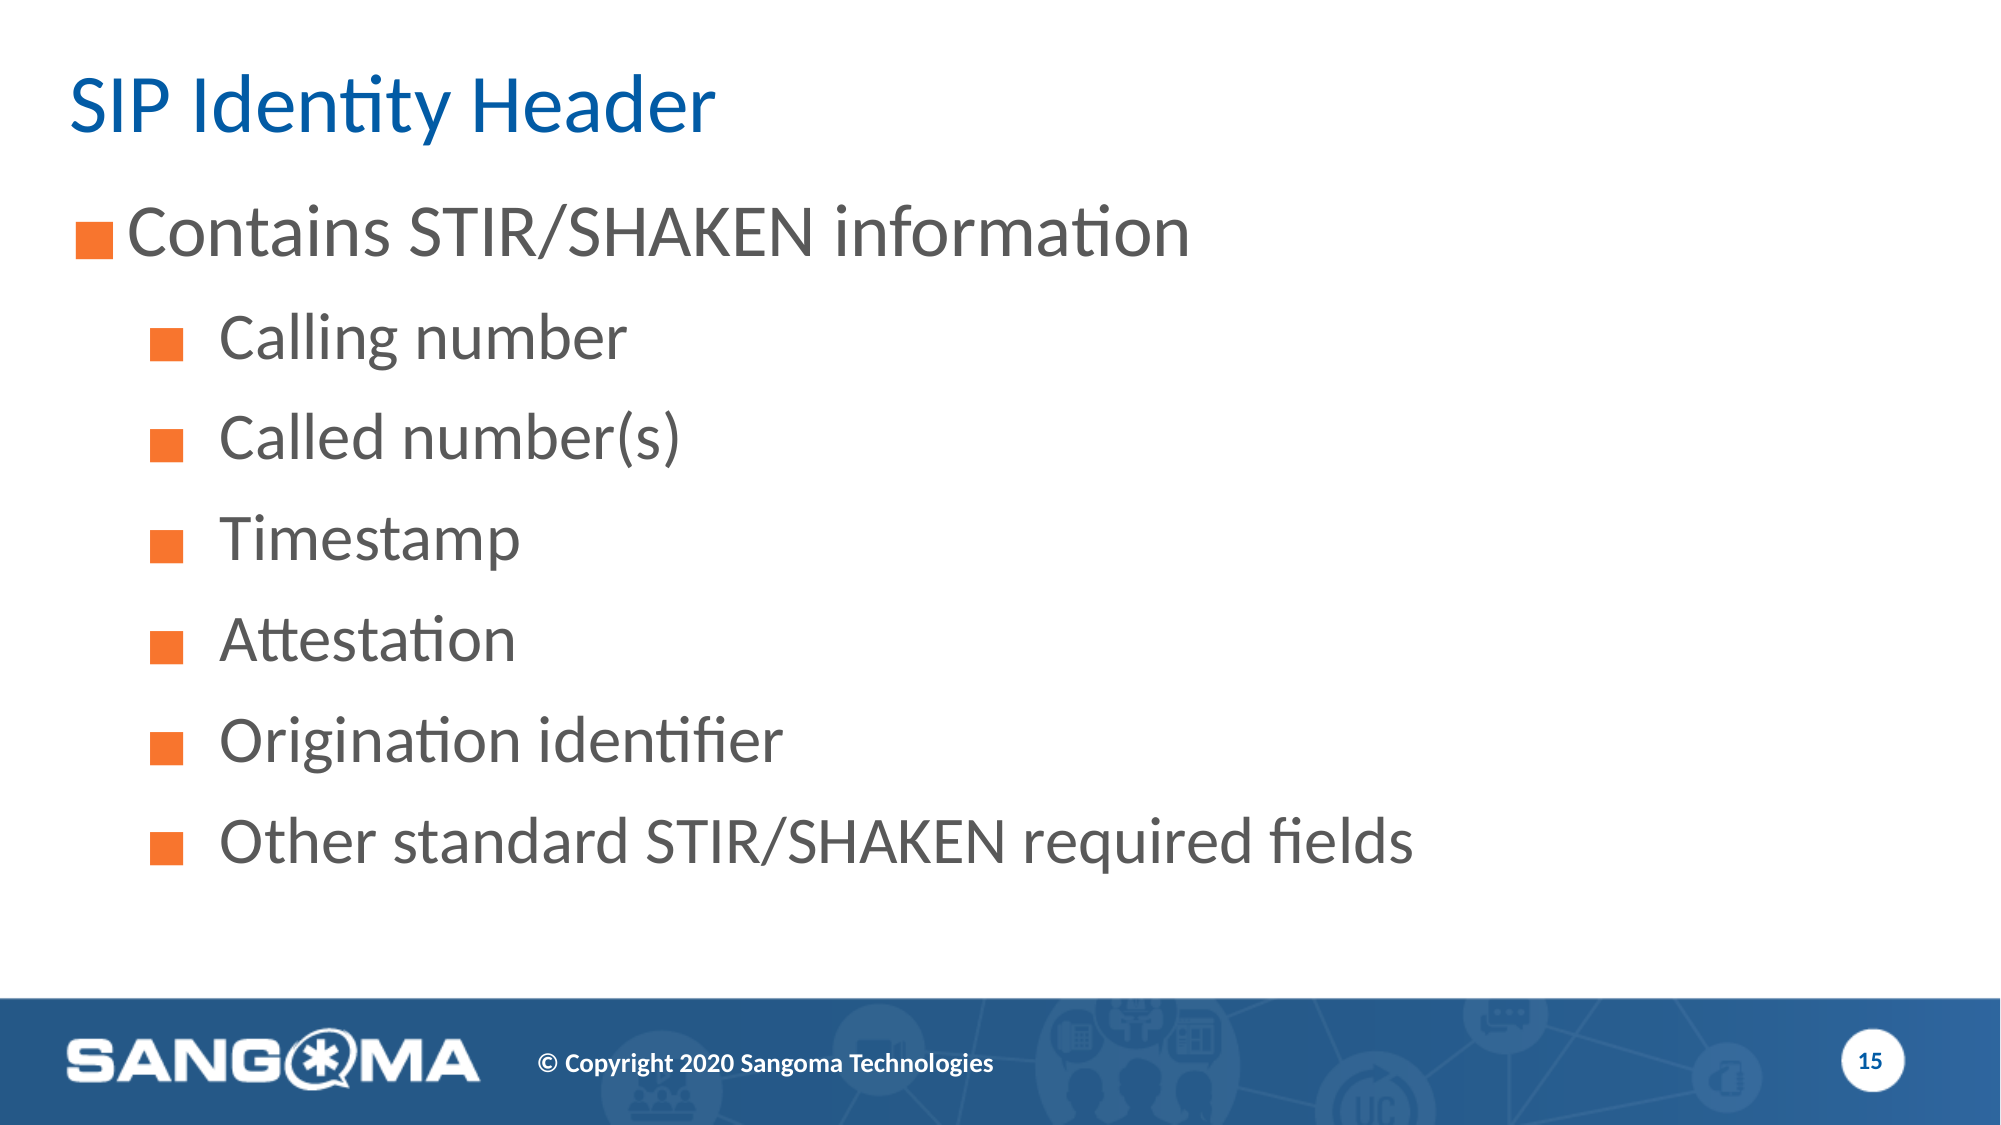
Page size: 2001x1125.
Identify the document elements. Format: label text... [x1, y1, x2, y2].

picture [0, 0, 2001, 1125]
list Contains STIR/SHAKEN information Calling number Called number(s) Timestamp Attestation Origination identifier Other standard STIR/SHAKEN required fields [54, 174, 1945, 999]
title SIP Identity Header [54, 48, 1945, 164]
